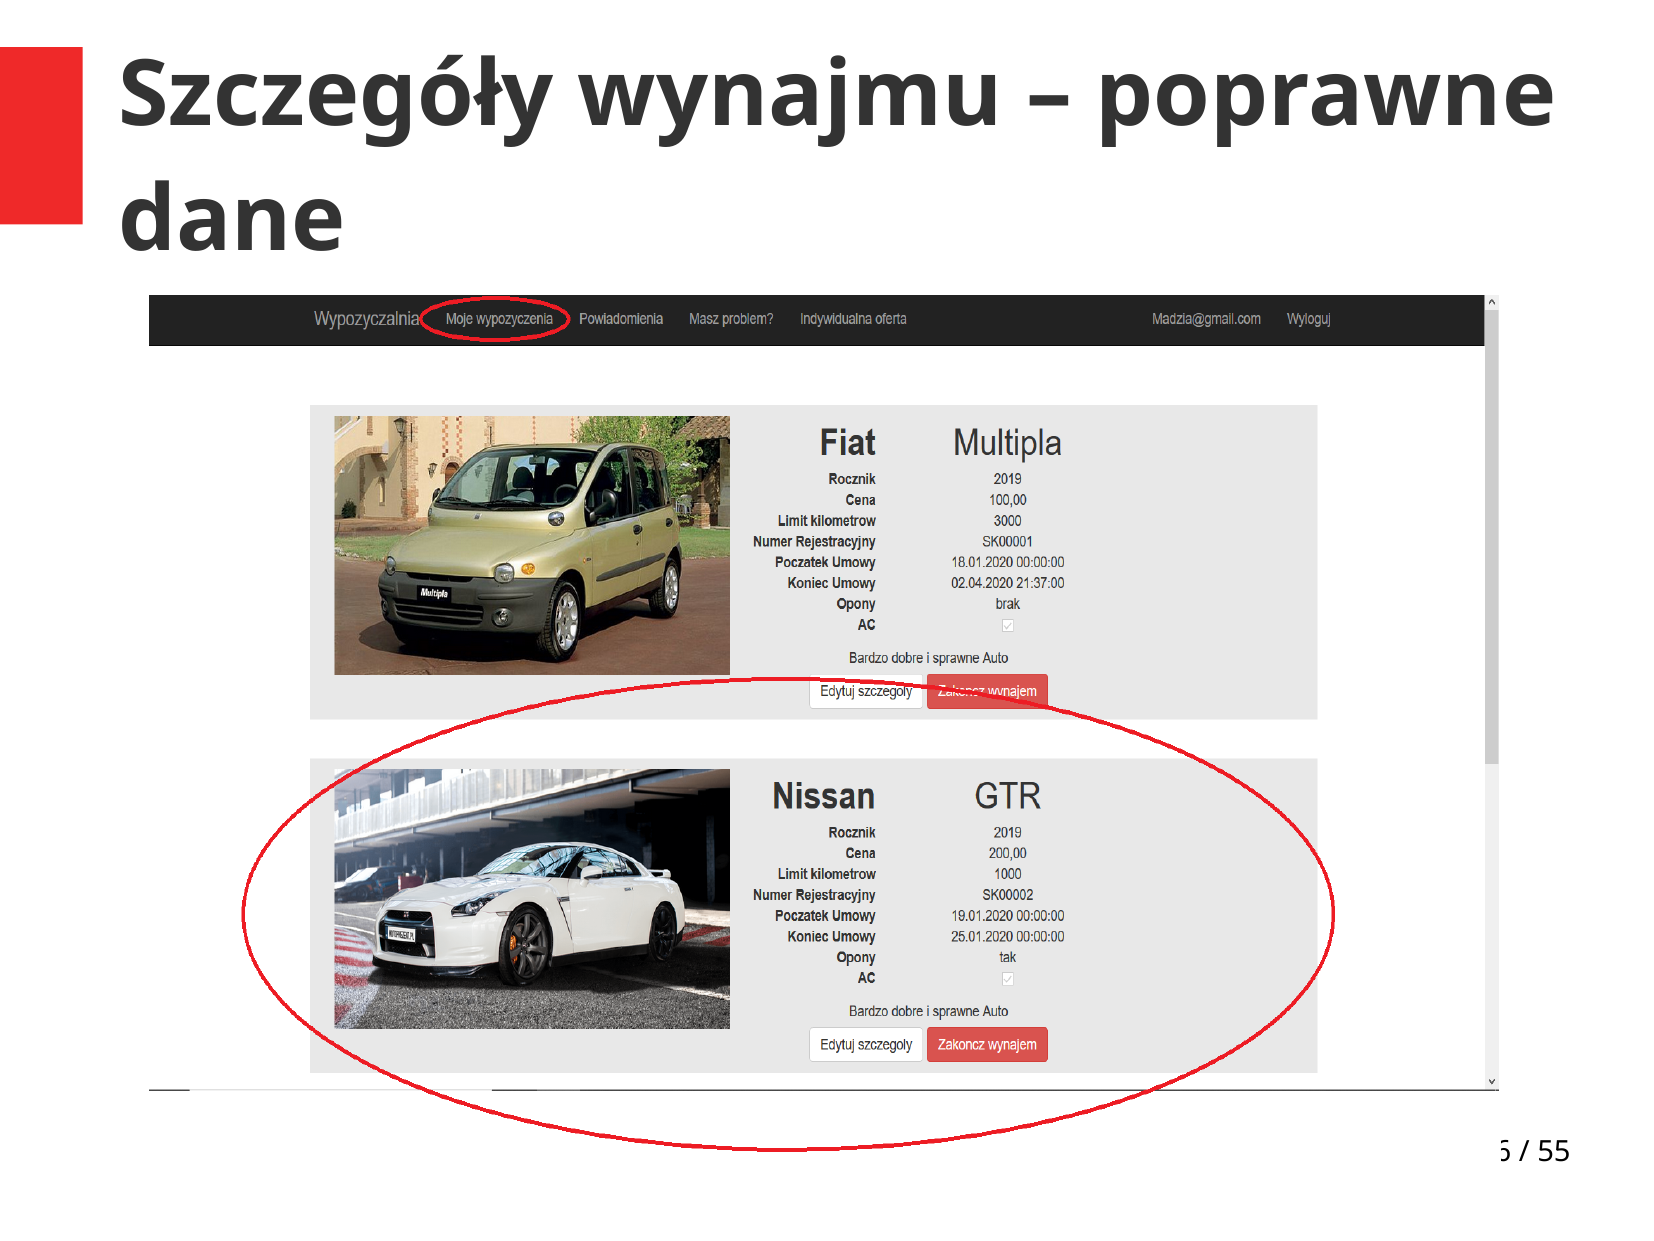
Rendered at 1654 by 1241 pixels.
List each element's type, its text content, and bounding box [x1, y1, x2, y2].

picture [149, 295, 1501, 1193]
title Szczegóły wynajmu – poprawne dane [118, 28, 1571, 278]
